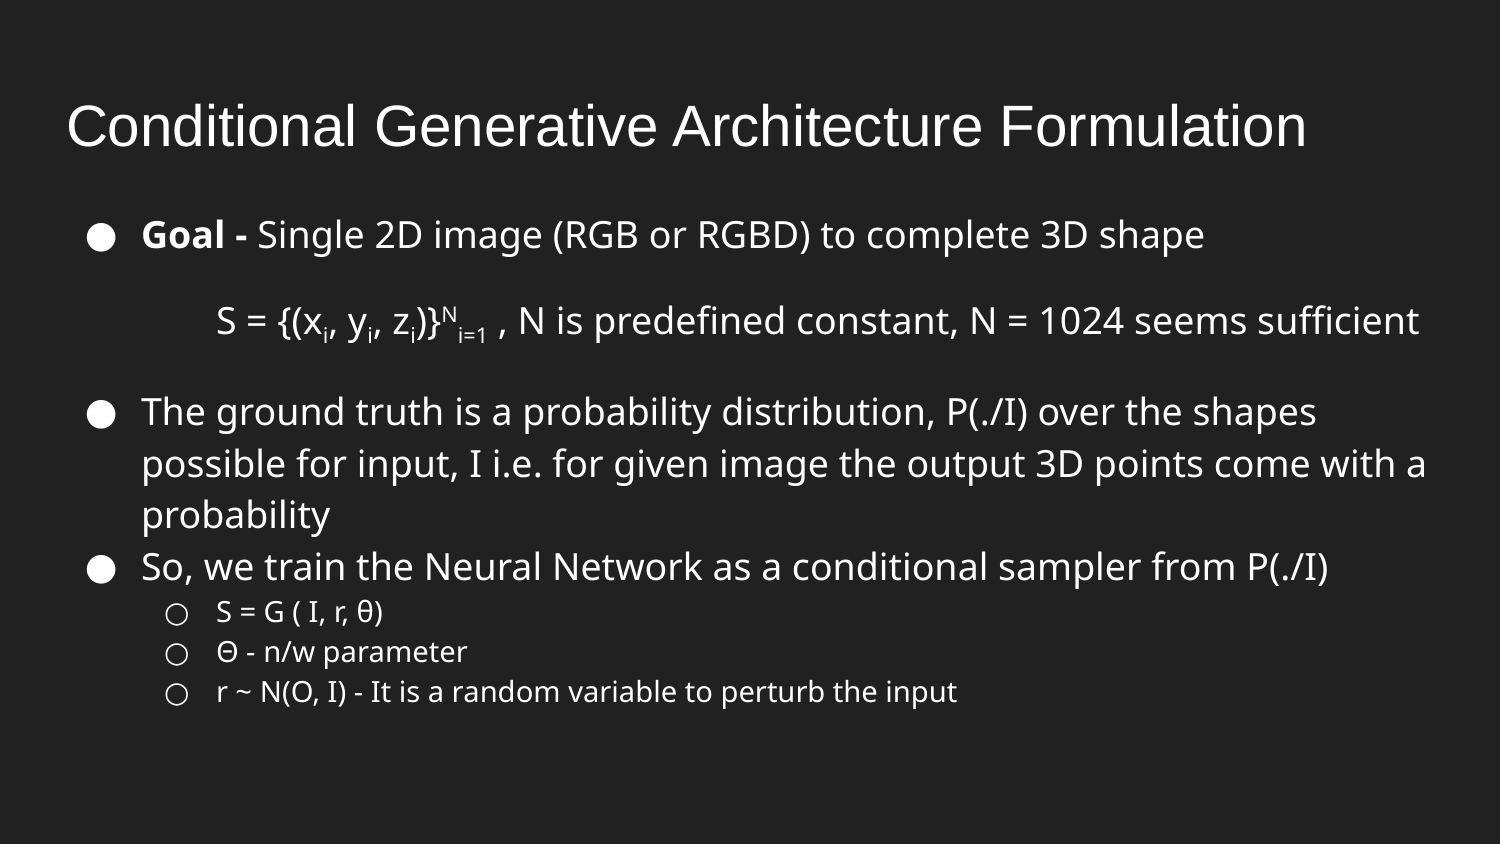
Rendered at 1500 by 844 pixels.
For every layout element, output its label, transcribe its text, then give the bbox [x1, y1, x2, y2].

title Conditional Generative Architecture Formulation [51, 72, 1449, 167]
list Goal - Single 2D image (RGB or RGBD) to complete 3D shape S = {(xi, yi, zi)}Ni=1 , N is predefined constant, N = 1024 seems sufficient The ground truth is a probability distribution, P(./I) over the shapes possible for input, I i.e. for given image the output 3D points come with a probability So, we train the Neural Network as a conditional sampler from P(./I) S = G ( I, r, θ) Θ - n/w parameter r ~ N(O, I) - It is a random variable to perturb the input [51, 189, 1449, 750]
